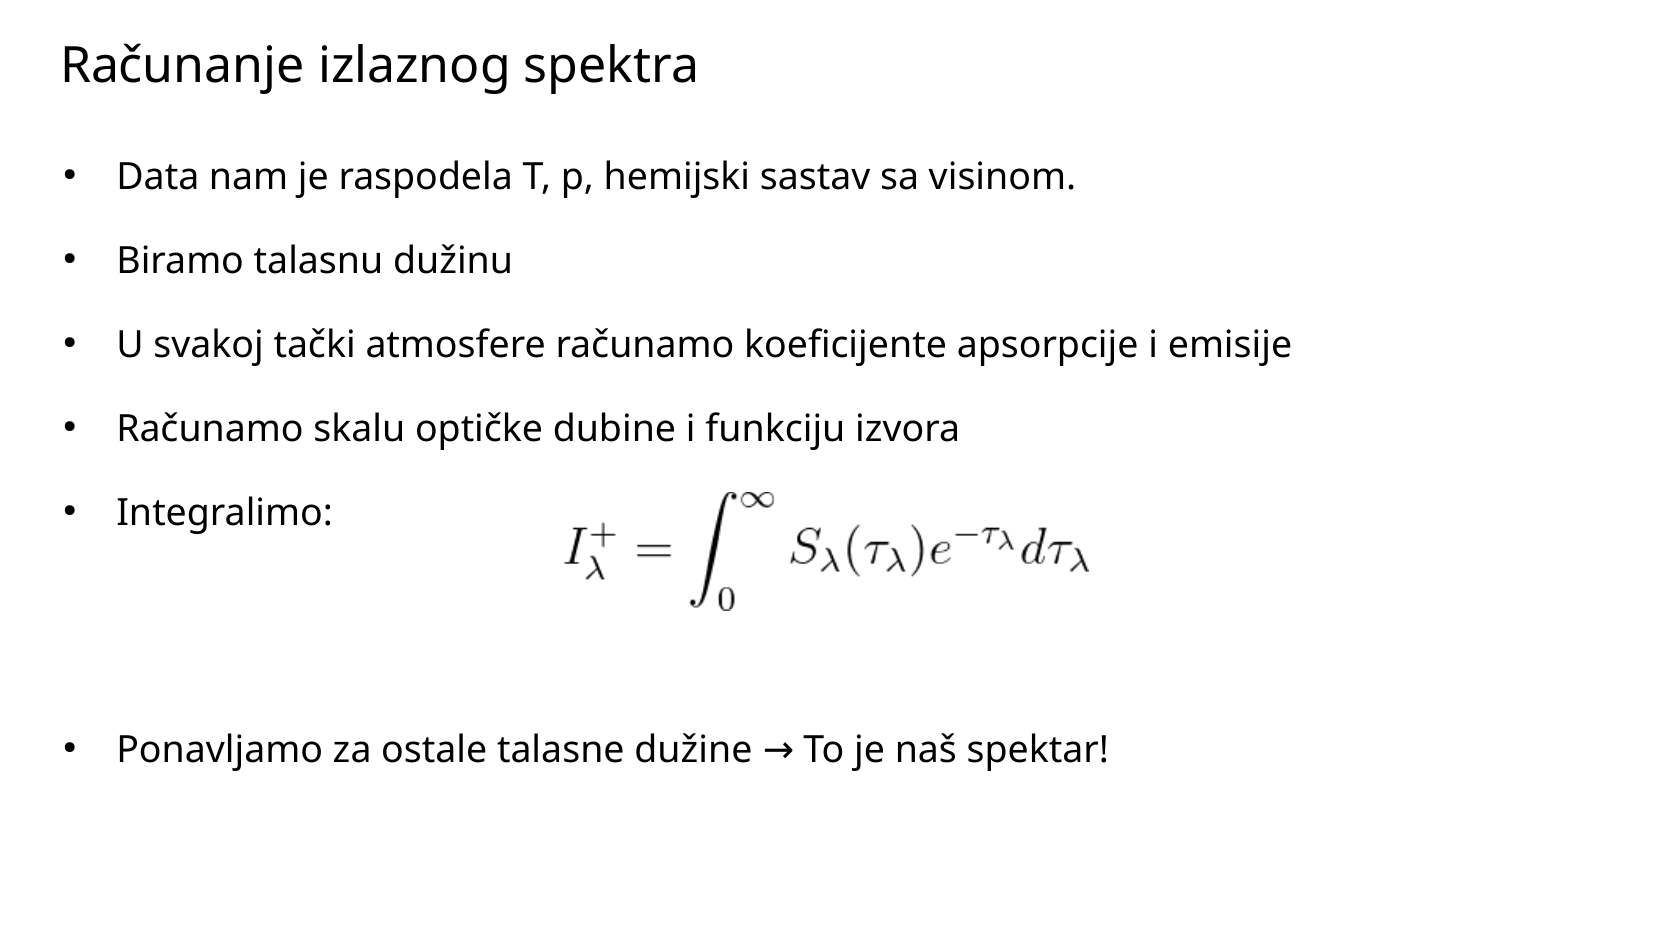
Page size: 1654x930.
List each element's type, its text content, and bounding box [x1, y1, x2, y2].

picture [564, 492, 1089, 612]
list Data nam je raspodela T, p, hemijski sastav sa visinom. Biramo talasnu dužinu U svakoj tački atmosfere računamo koeficijente apsorpcije i emisije Računamo skalu optičke dubine i funkciju izvora Integralimo: Ponavljamo za ostale talasne dužine → To je naš spektar! [45, 149, 1635, 880]
title Računanje izlaznog spektra [59, 13, 1648, 113]
